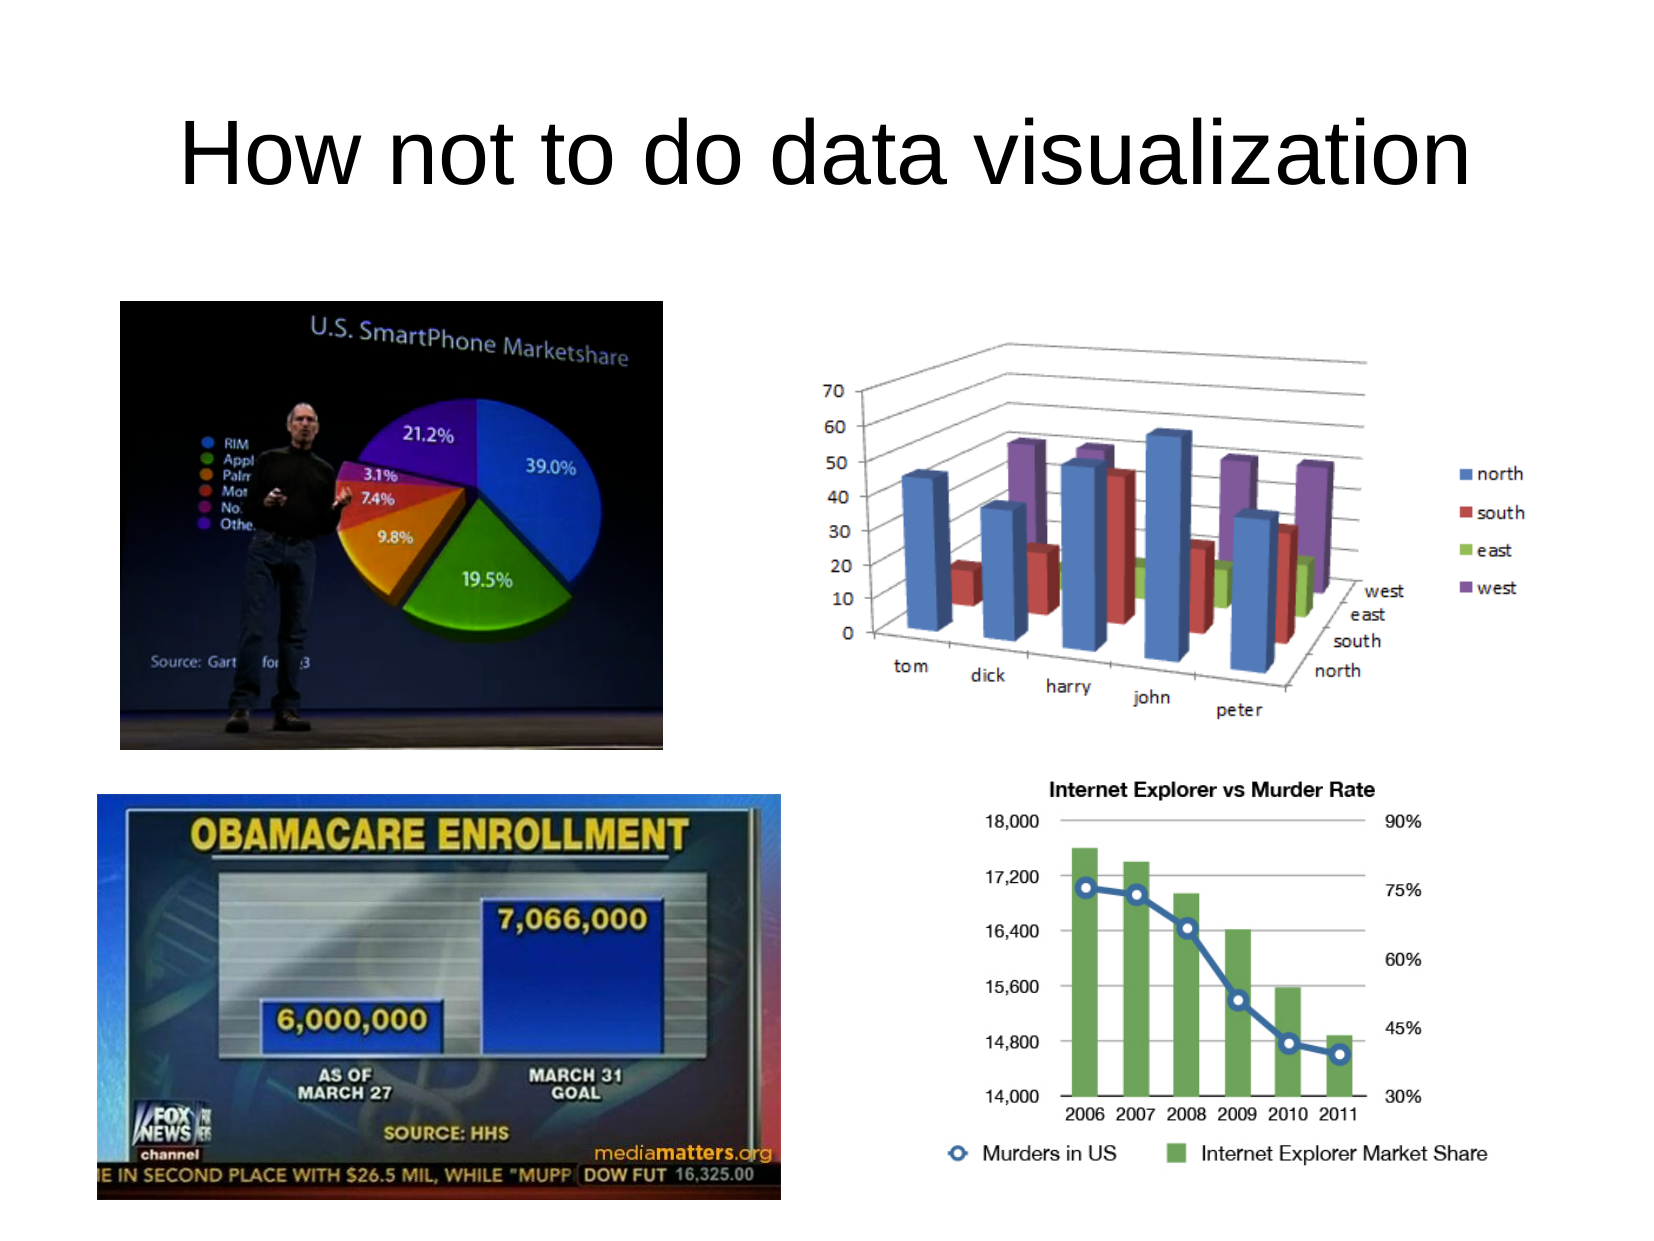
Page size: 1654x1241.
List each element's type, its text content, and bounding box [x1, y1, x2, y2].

picture [840, 764, 1594, 1189]
picture [97, 794, 781, 1201]
picture [120, 301, 663, 751]
title How not to do data visualization [82, 49, 1571, 257]
picture [810, 313, 1543, 736]
